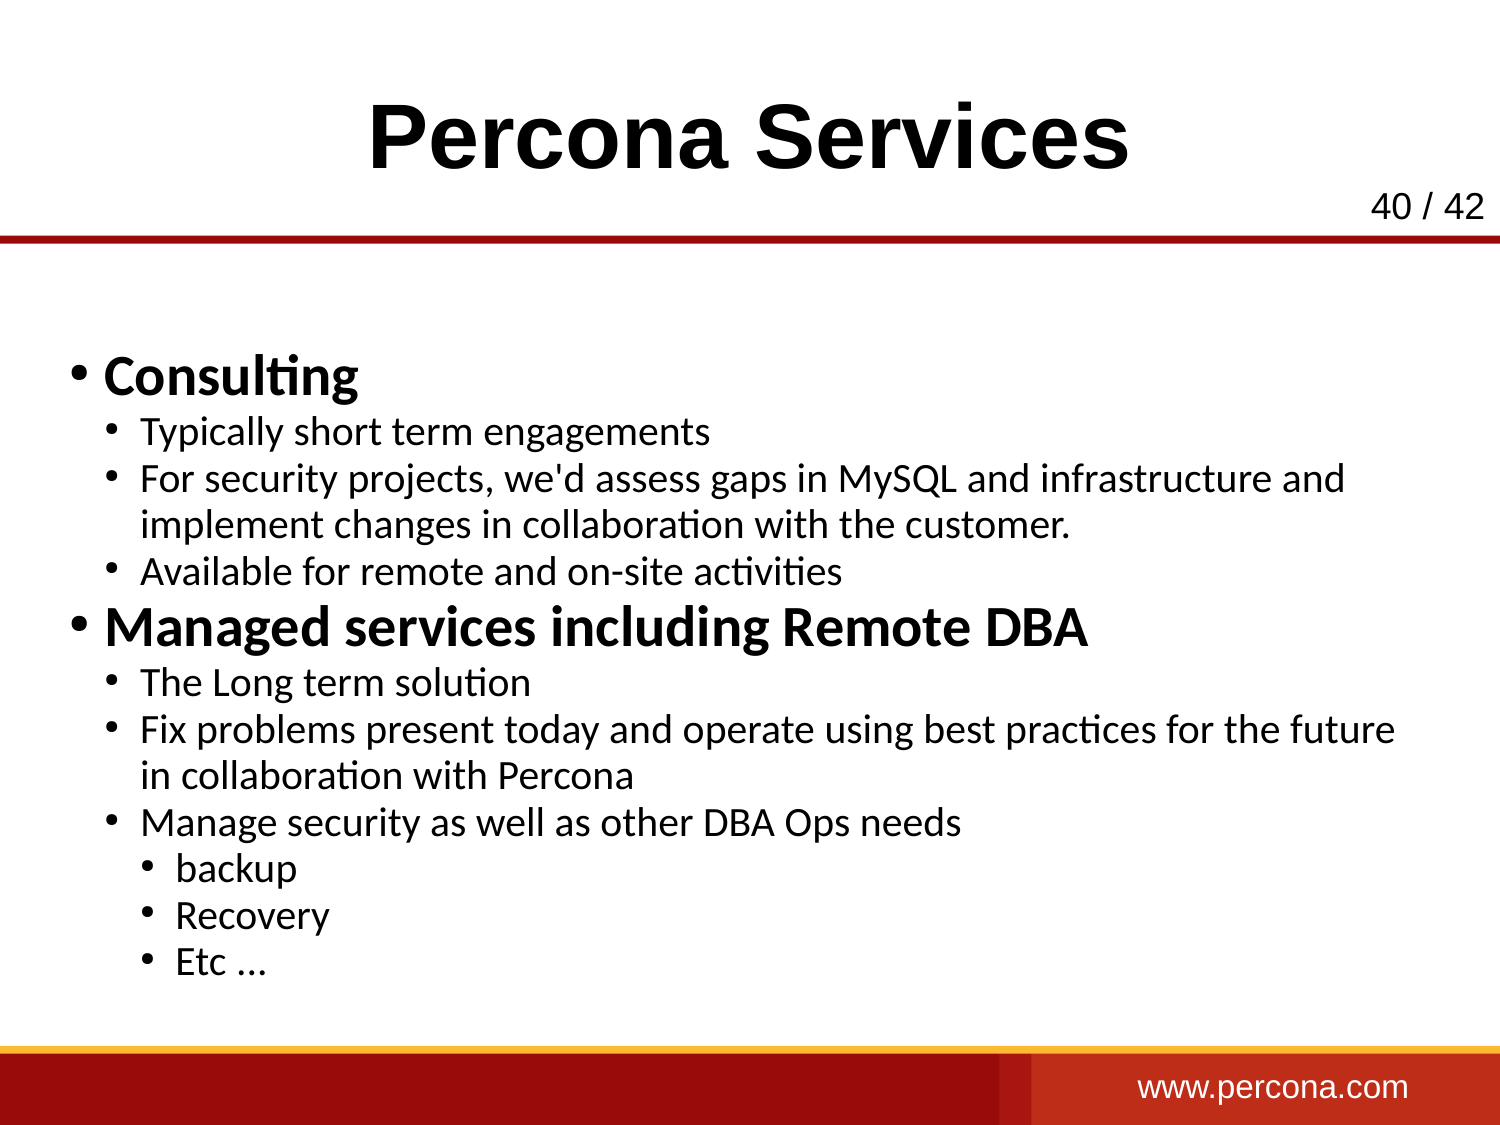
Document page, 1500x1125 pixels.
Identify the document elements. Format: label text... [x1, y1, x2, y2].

text_box Consulting Typically short term engagements For security projects, we'd assess gaps in MySQL and infrastructure and implement changes in collaboration with the customer. Available for remote and on-site activities Managed services including Remote DBA The Long term solution Fix problems present today and operate using best practices for the future in collaboration with Percona Manage security as well as other DBA Ops needs backup Recovery Etc ... [69, 269, 1419, 1012]
text_box Percona Services [74, 44, 1425, 232]
